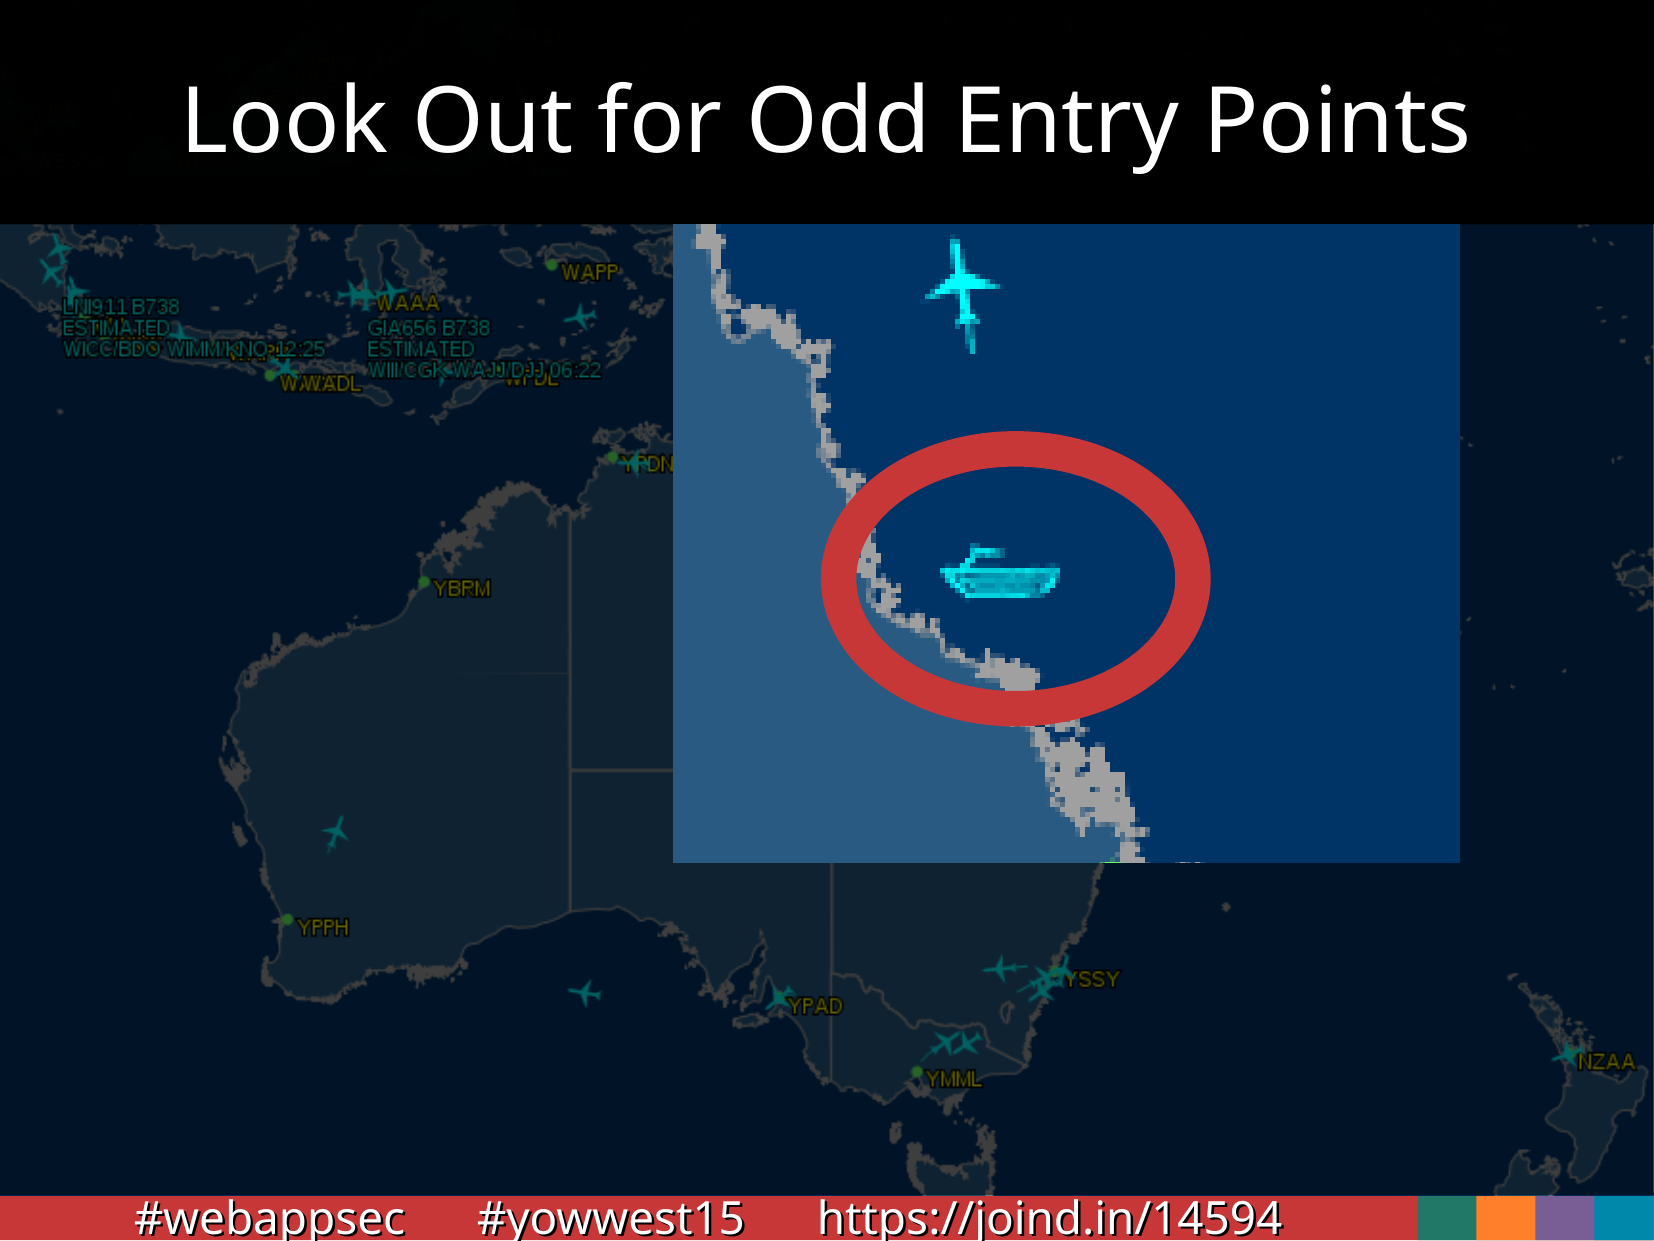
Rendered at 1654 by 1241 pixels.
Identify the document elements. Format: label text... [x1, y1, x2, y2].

picture [673, 224, 1461, 863]
text_box [0, 0, 1654, 1196]
title Look Out for Odd Entry Points [82, 13, 1571, 177]
